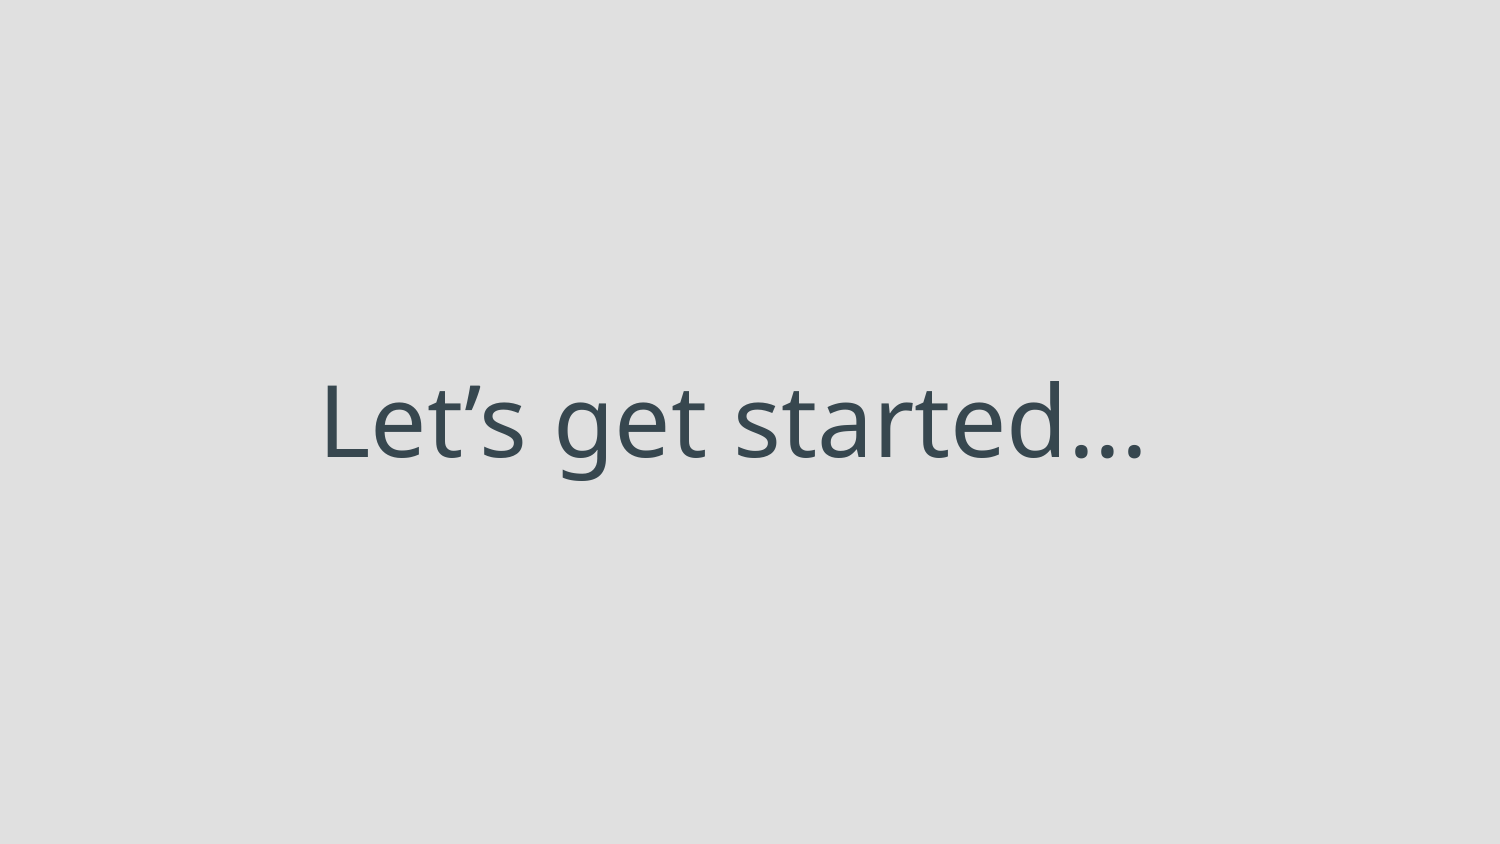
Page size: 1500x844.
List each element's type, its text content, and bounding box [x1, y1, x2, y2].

title Let’s get started... [55, 36, 1413, 798]
